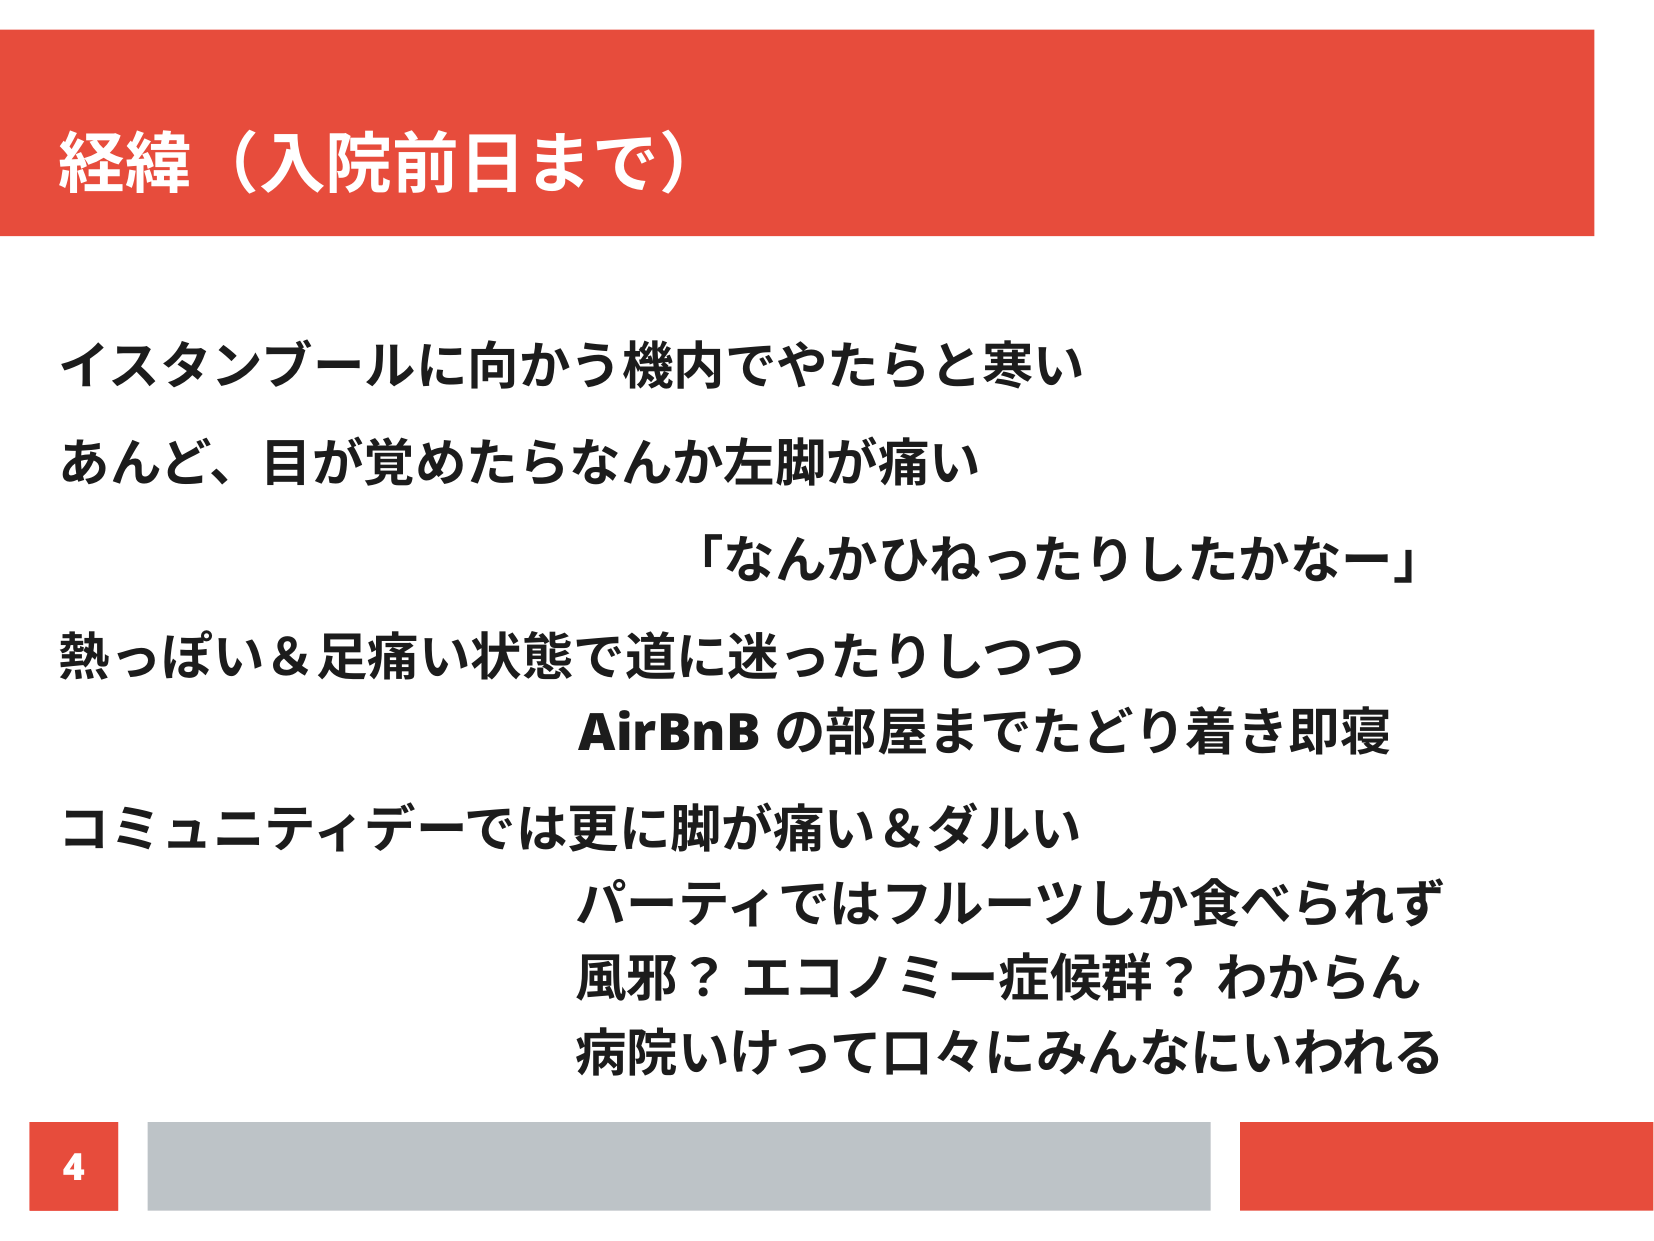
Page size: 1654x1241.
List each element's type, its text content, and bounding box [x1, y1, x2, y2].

title 経緯（入院前日まで） [59, 59, 1595, 207]
list イスタンブールに向かう機内でやたらと寒い あんど、目が覚めたらなんか左脚が痛い 「なんかひねったりしたかなー」 熱っぽい＆足痛い状態で道に迷ったりしつつ AirBnBの部屋までたどり着き即寝 コミュニティデーでは更に脚が痛い＆ダルい パーティではフルーツしか食べられず 風邪？ エコノミー症候群？ わからん 病院いけって口々にみんなにいわれる [59, 324, 1565, 1093]
